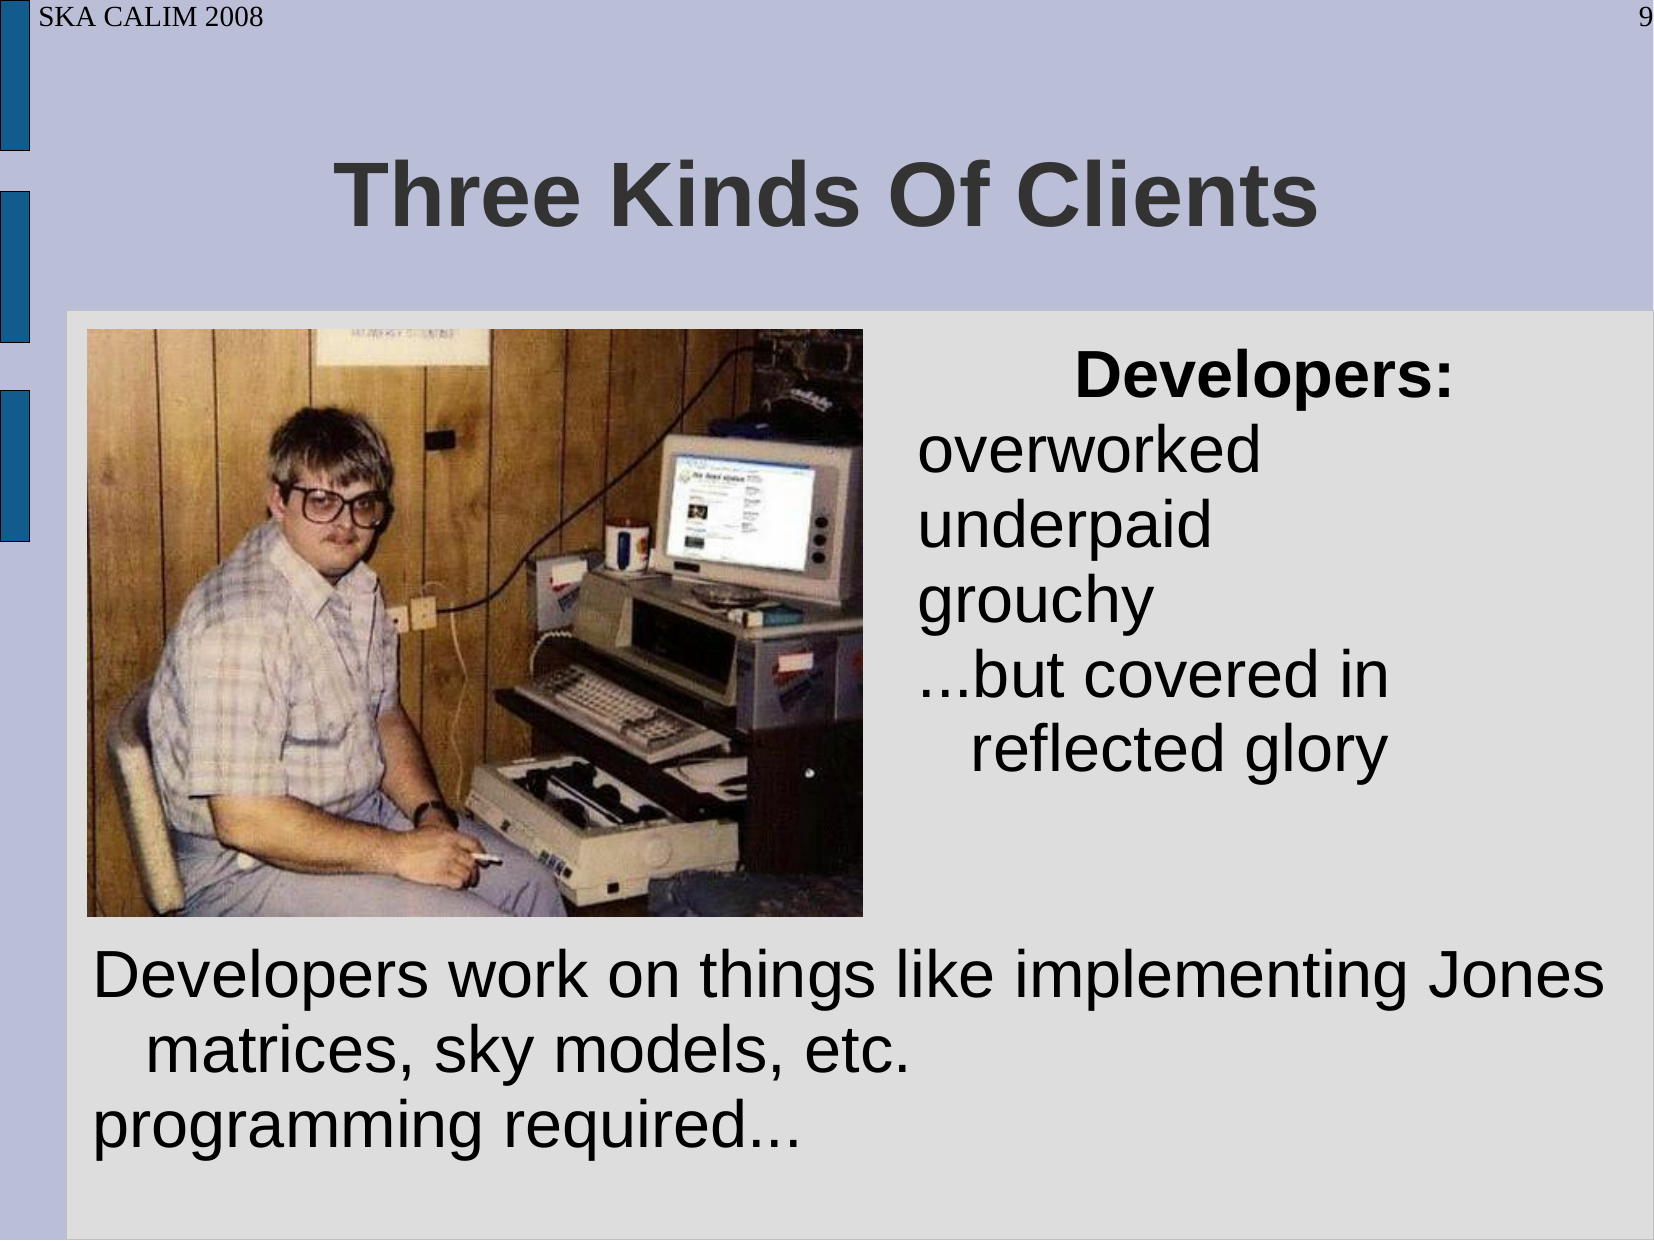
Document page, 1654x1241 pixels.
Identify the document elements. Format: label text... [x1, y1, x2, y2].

picture [87, 329, 863, 917]
title Three Kinds Of Clients [121, 91, 1534, 299]
list Developers: overworked underpaid grouchy ...but covered in reflected glory [900, 337, 1613, 901]
list Developers work on things like implementing Jones matrices, sky models, etc. programming required... [75, 937, 1613, 1201]
